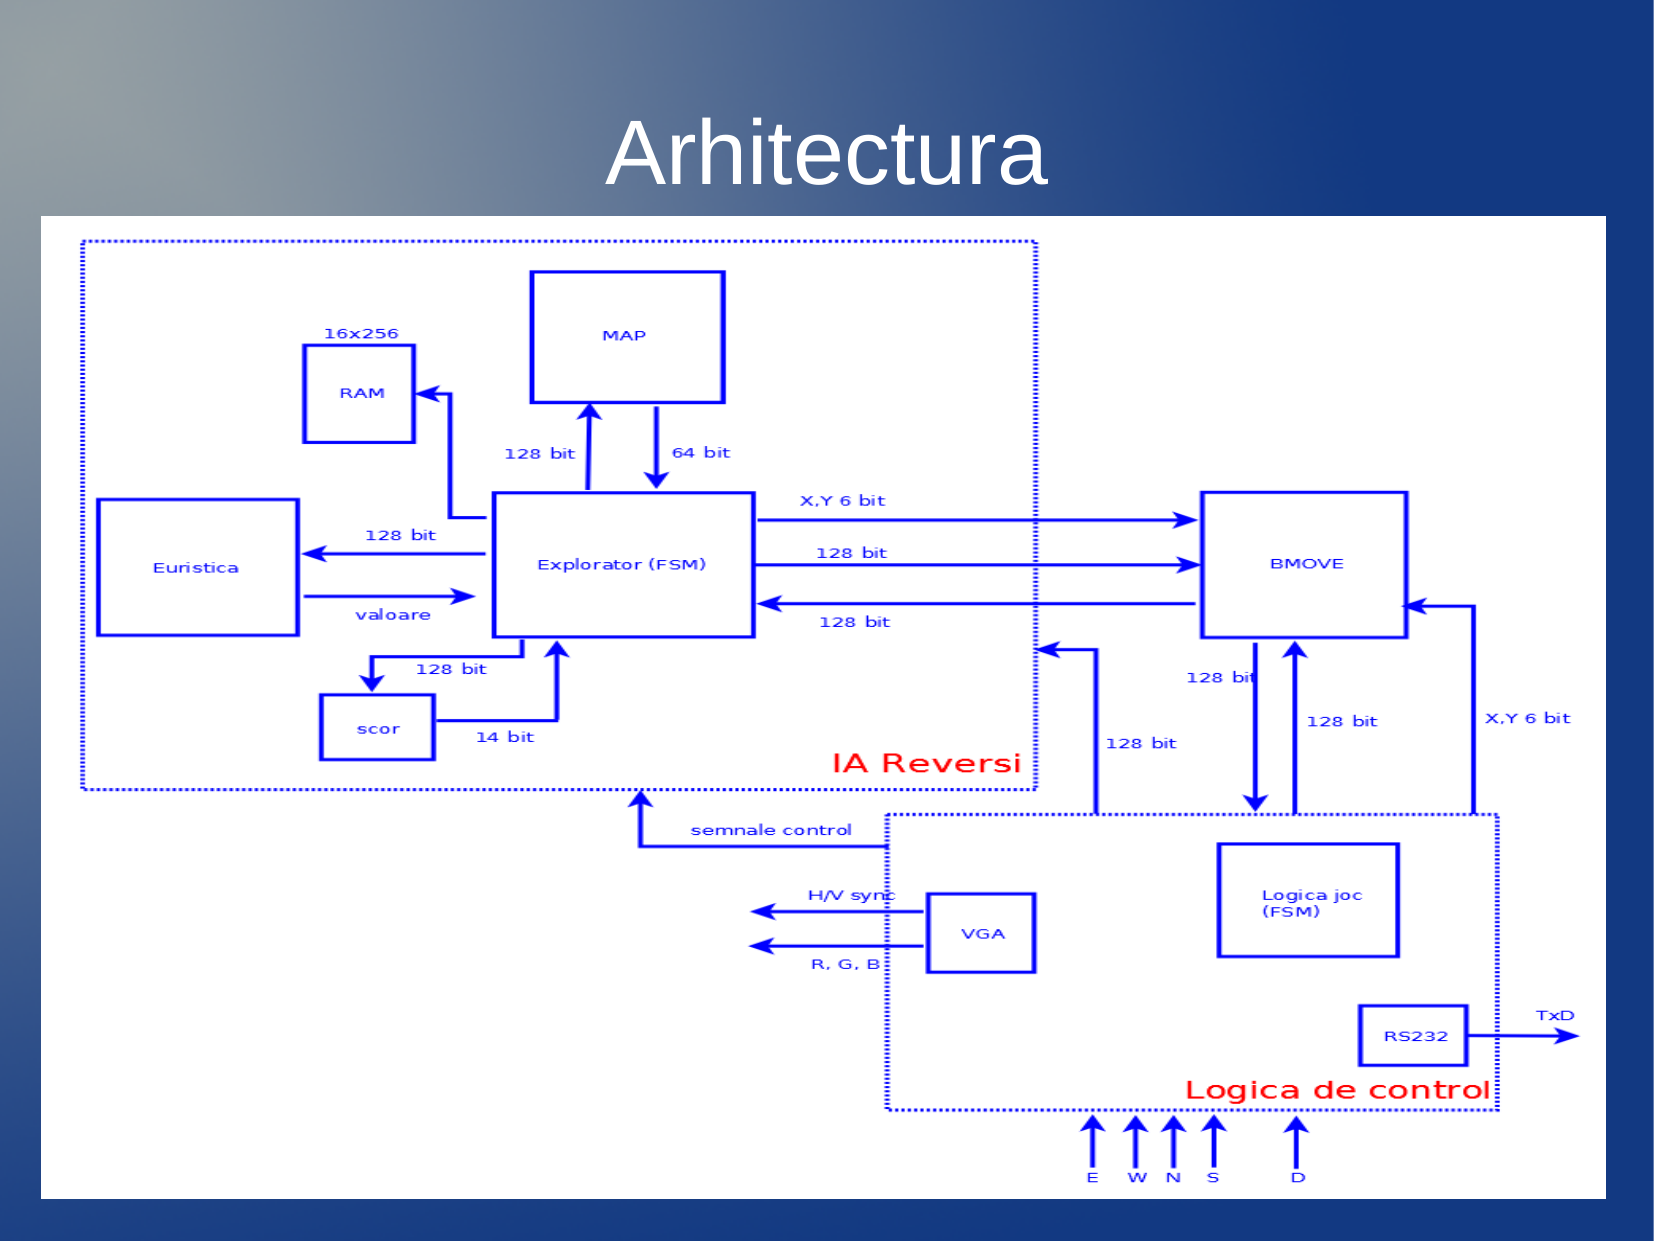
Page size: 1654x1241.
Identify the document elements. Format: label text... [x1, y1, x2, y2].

picture [0, 0, 1654, 1241]
title Arhitectura [82, 49, 1571, 216]
